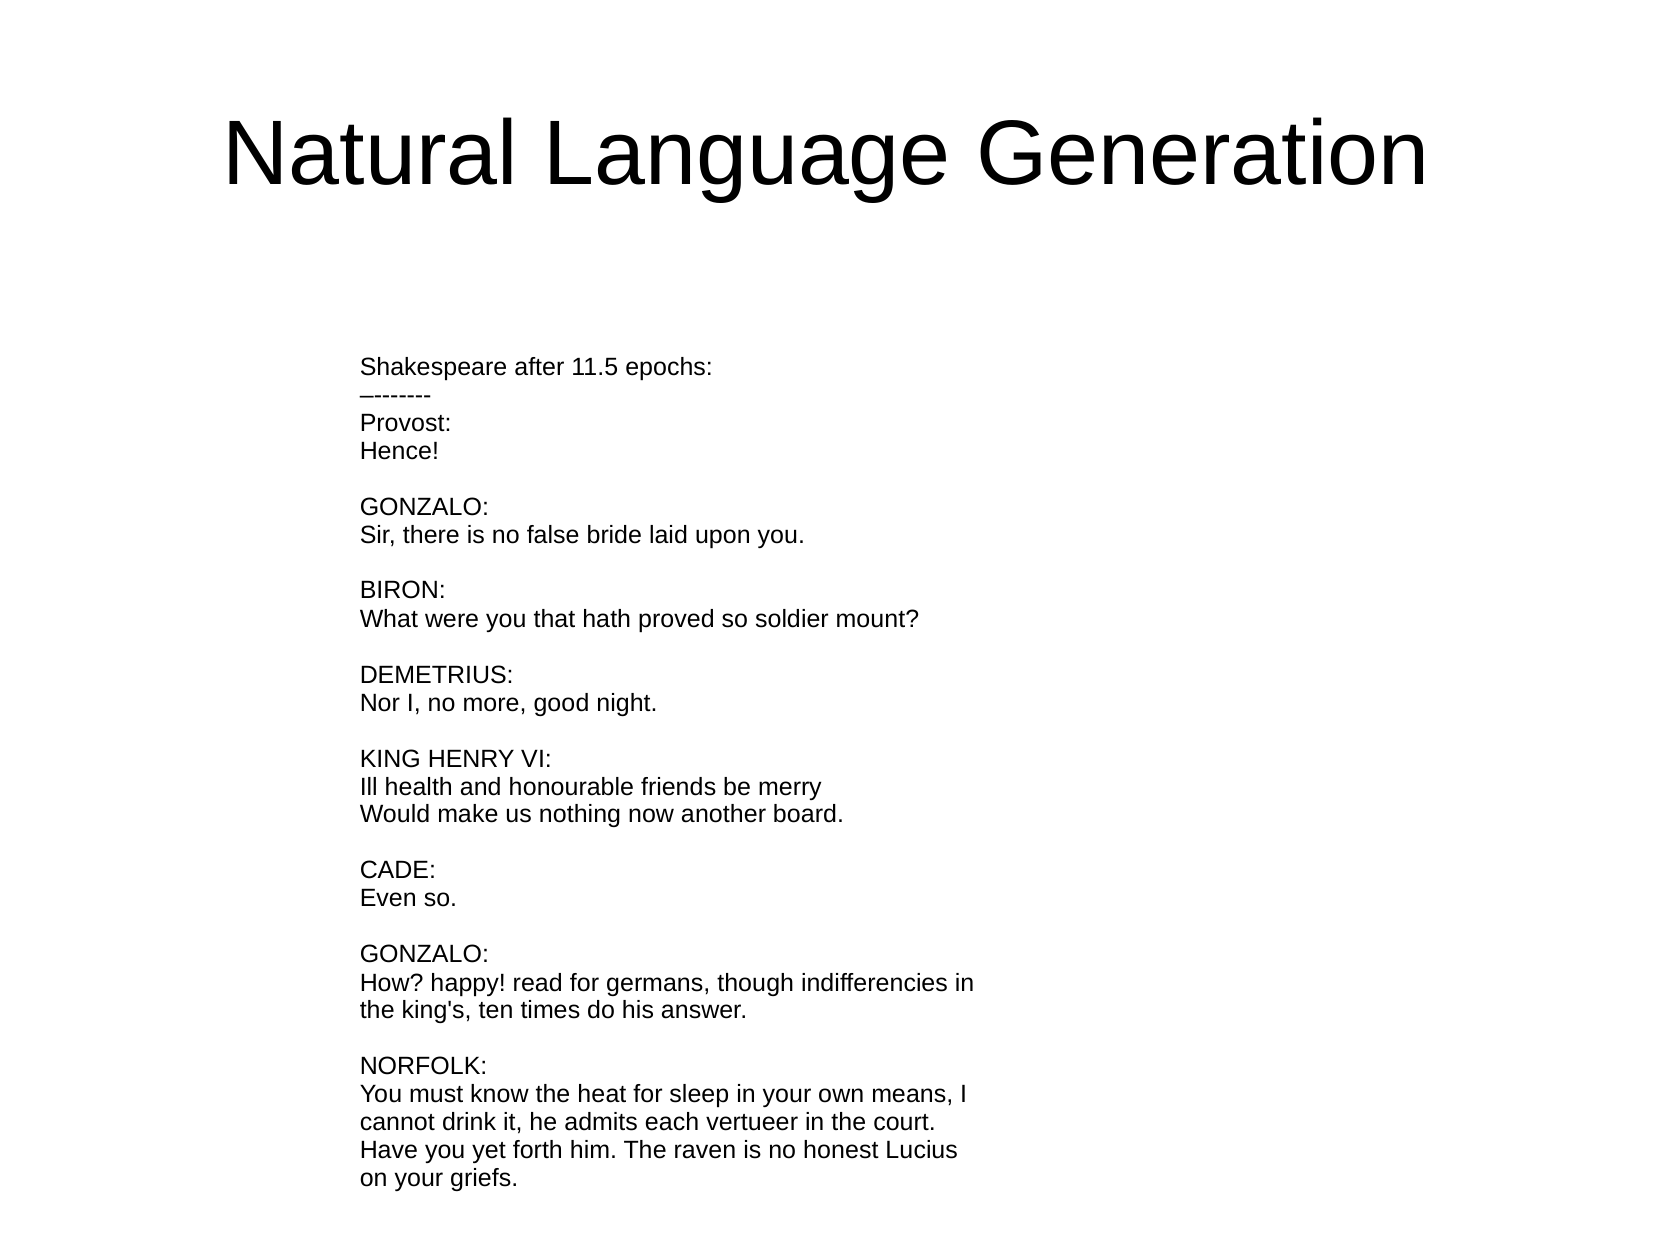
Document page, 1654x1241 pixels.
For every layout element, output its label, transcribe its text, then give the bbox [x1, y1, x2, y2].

title Natural Language Generation [82, 49, 1571, 257]
text_box Shakespeare after 11.5 epochs: –------- Provost: Hence! GONZALO: Sir, there is no false bride laid upon you. BIRON: What were you that hath proved so soldier mount? DEMETRIUS: Nor I, no more, good night. KING HENRY VI: Ill health and honourable friends be merry Would make us nothing now another board. CADE: Even so. GONZALO: How? happy! read for germans, though indifferencies in the king's, ten times do his answer. NORFOLK: You must know the heat for sleep in your own means, I cannot drink it, he admits each vertueer in the court. Have you yet forth him. The raven is no honest Lucius on your griefs. [345, 345, 1294, 1207]
